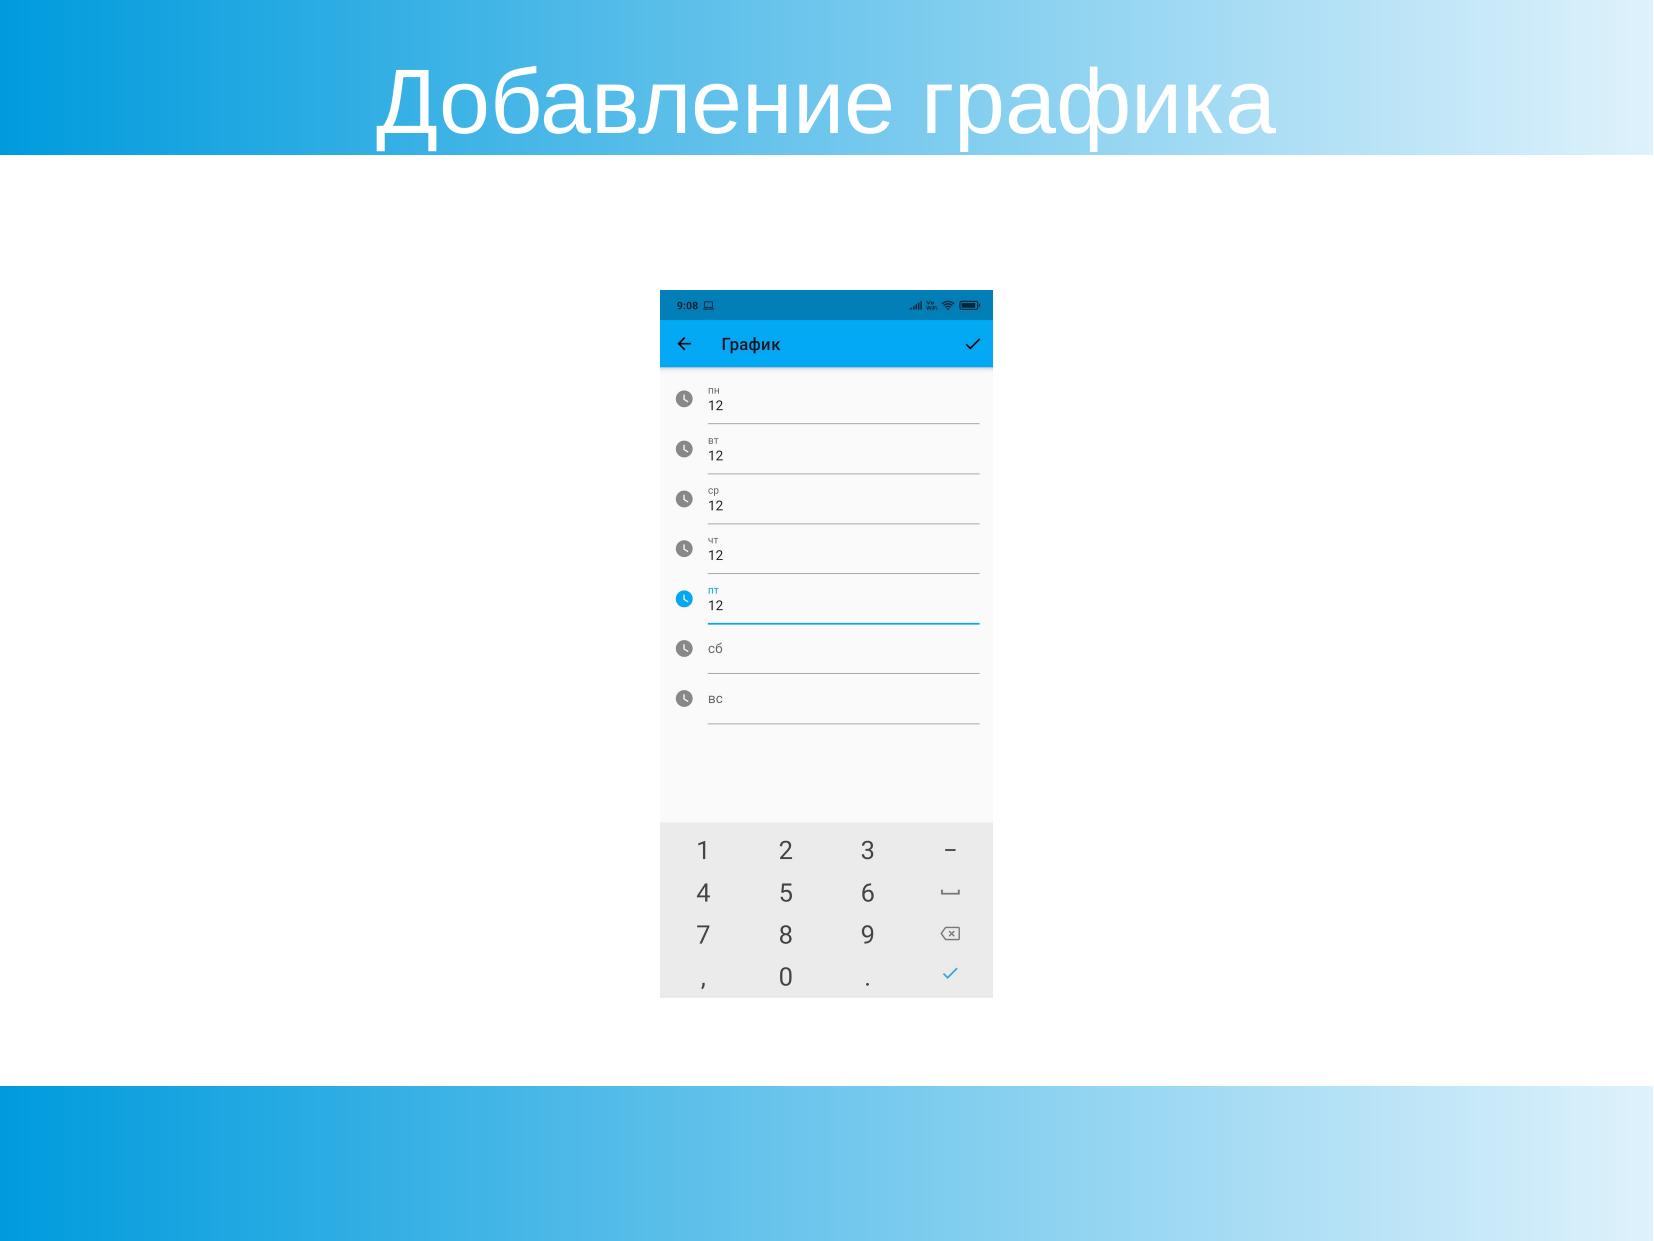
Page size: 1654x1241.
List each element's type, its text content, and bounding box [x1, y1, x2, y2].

picture [757, 342, 769, 349]
picture [679, 341, 690, 349]
picture [660, 368, 993, 1010]
picture [723, 338, 729, 345]
title Добавление графика [82, 49, 1571, 155]
picture [751, 341, 756, 352]
